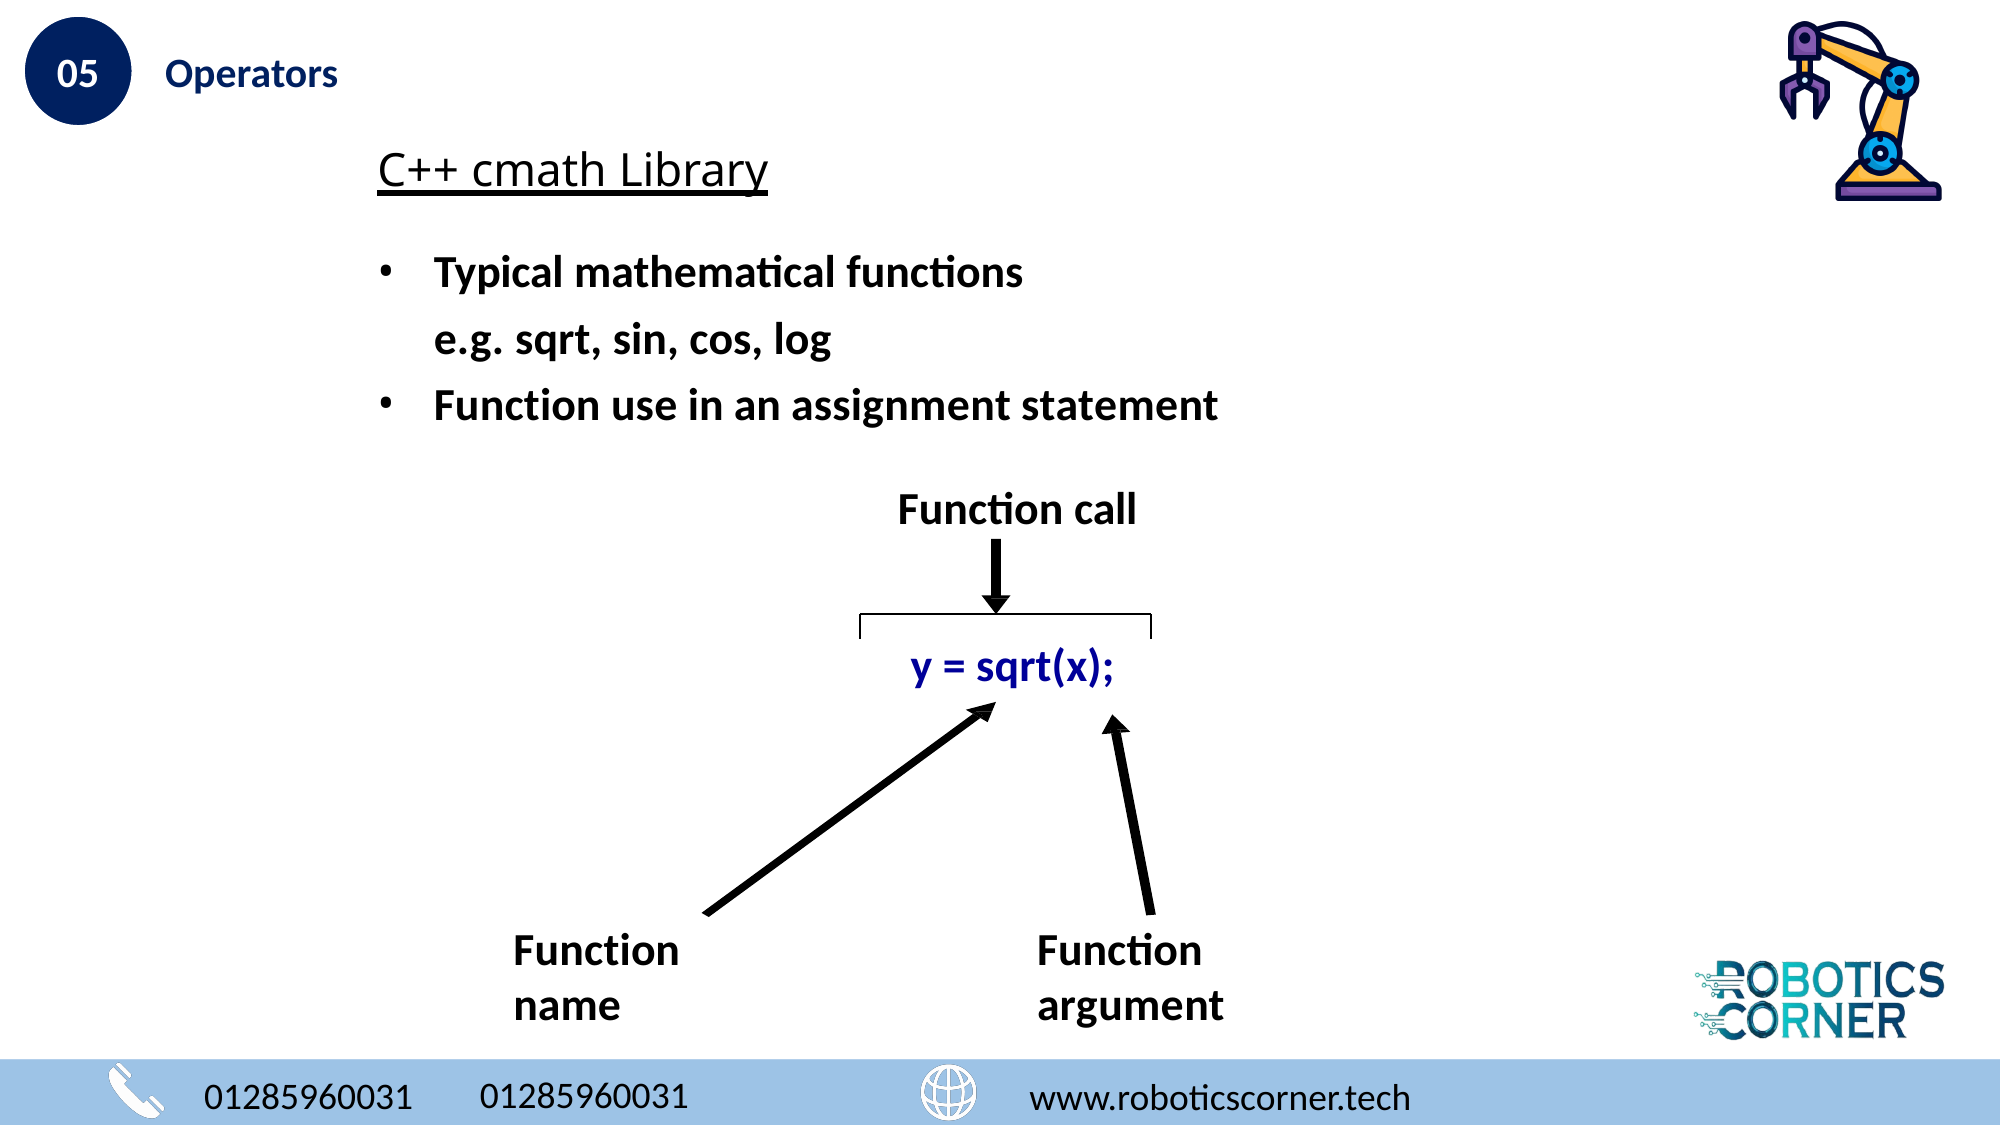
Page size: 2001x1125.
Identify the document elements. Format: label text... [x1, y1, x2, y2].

text_box 01285960031 [465, 1063, 811, 1124]
picture [103, 1057, 170, 1124]
text_box Function argument [1035, 917, 1334, 1030]
picture [1771, 21, 1950, 201]
picture [1680, 859, 1953, 1059]
text_box [981, 1059, 2000, 1125]
text_box Typical mathematical functions e.g. sqrt, sin, cos, log Function use in an assignment statement Function call y = sqrt(x); [375, 228, 1680, 691]
text_box www.roboticscorner.tech [1014, 1065, 1531, 1125]
text_box Function name [511, 917, 778, 1030]
text_box [701, 701, 996, 918]
picture [915, 1059, 981, 1125]
text_box 05 [22, 14, 134, 128]
text_box Operators [150, 38, 697, 103]
text_box [981, 538, 1011, 615]
title C++ cmath Library [375, 71, 886, 228]
text_box [0, 1059, 915, 1125]
text_box 01285960031 [189, 1064, 495, 1125]
text_box [1101, 714, 1156, 916]
